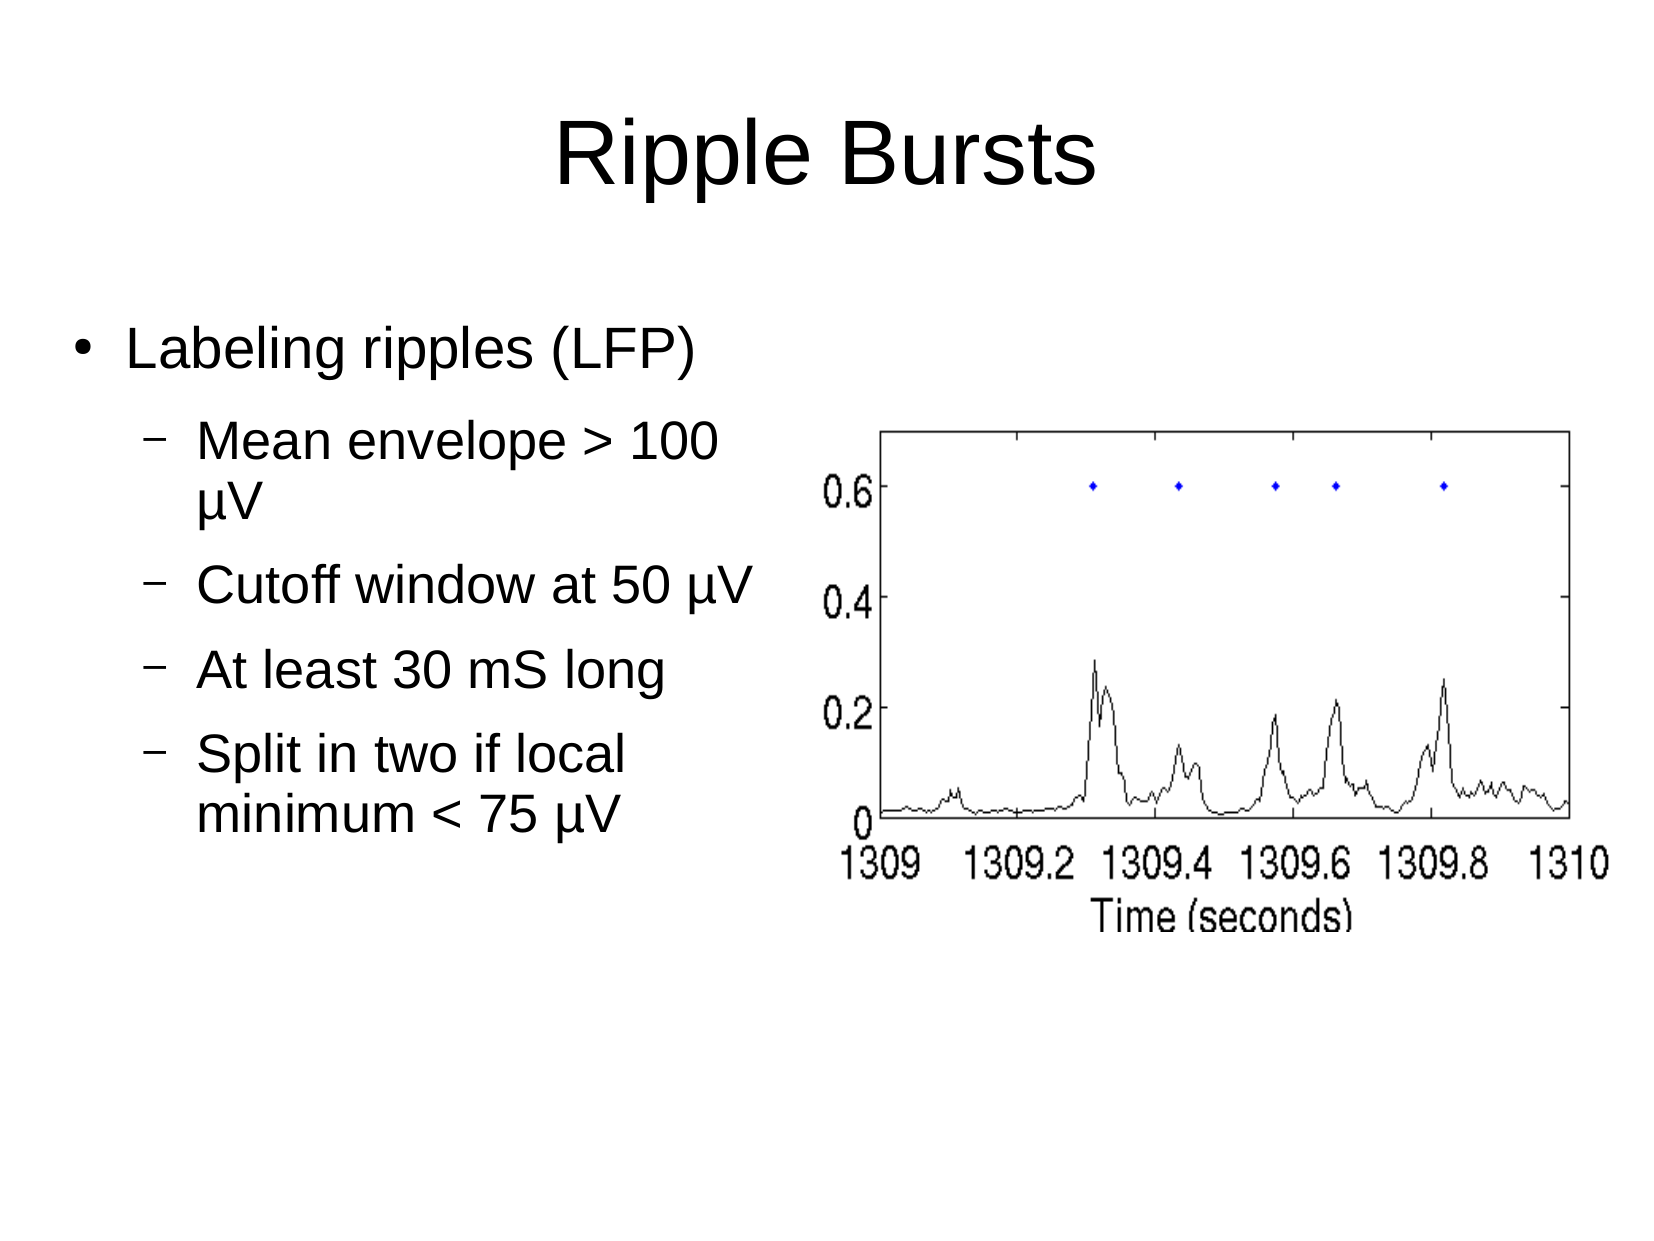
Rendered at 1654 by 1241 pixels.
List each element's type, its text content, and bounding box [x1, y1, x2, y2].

title Ripple Bursts [82, 49, 1571, 257]
picture [764, 390, 1653, 932]
list Labeling ripples (LFP) Mean envelope > 100 µV Cutoff window at 50 µV At least 30 mS long Split in two if local minimum < 75 µV [54, 315, 765, 1036]
